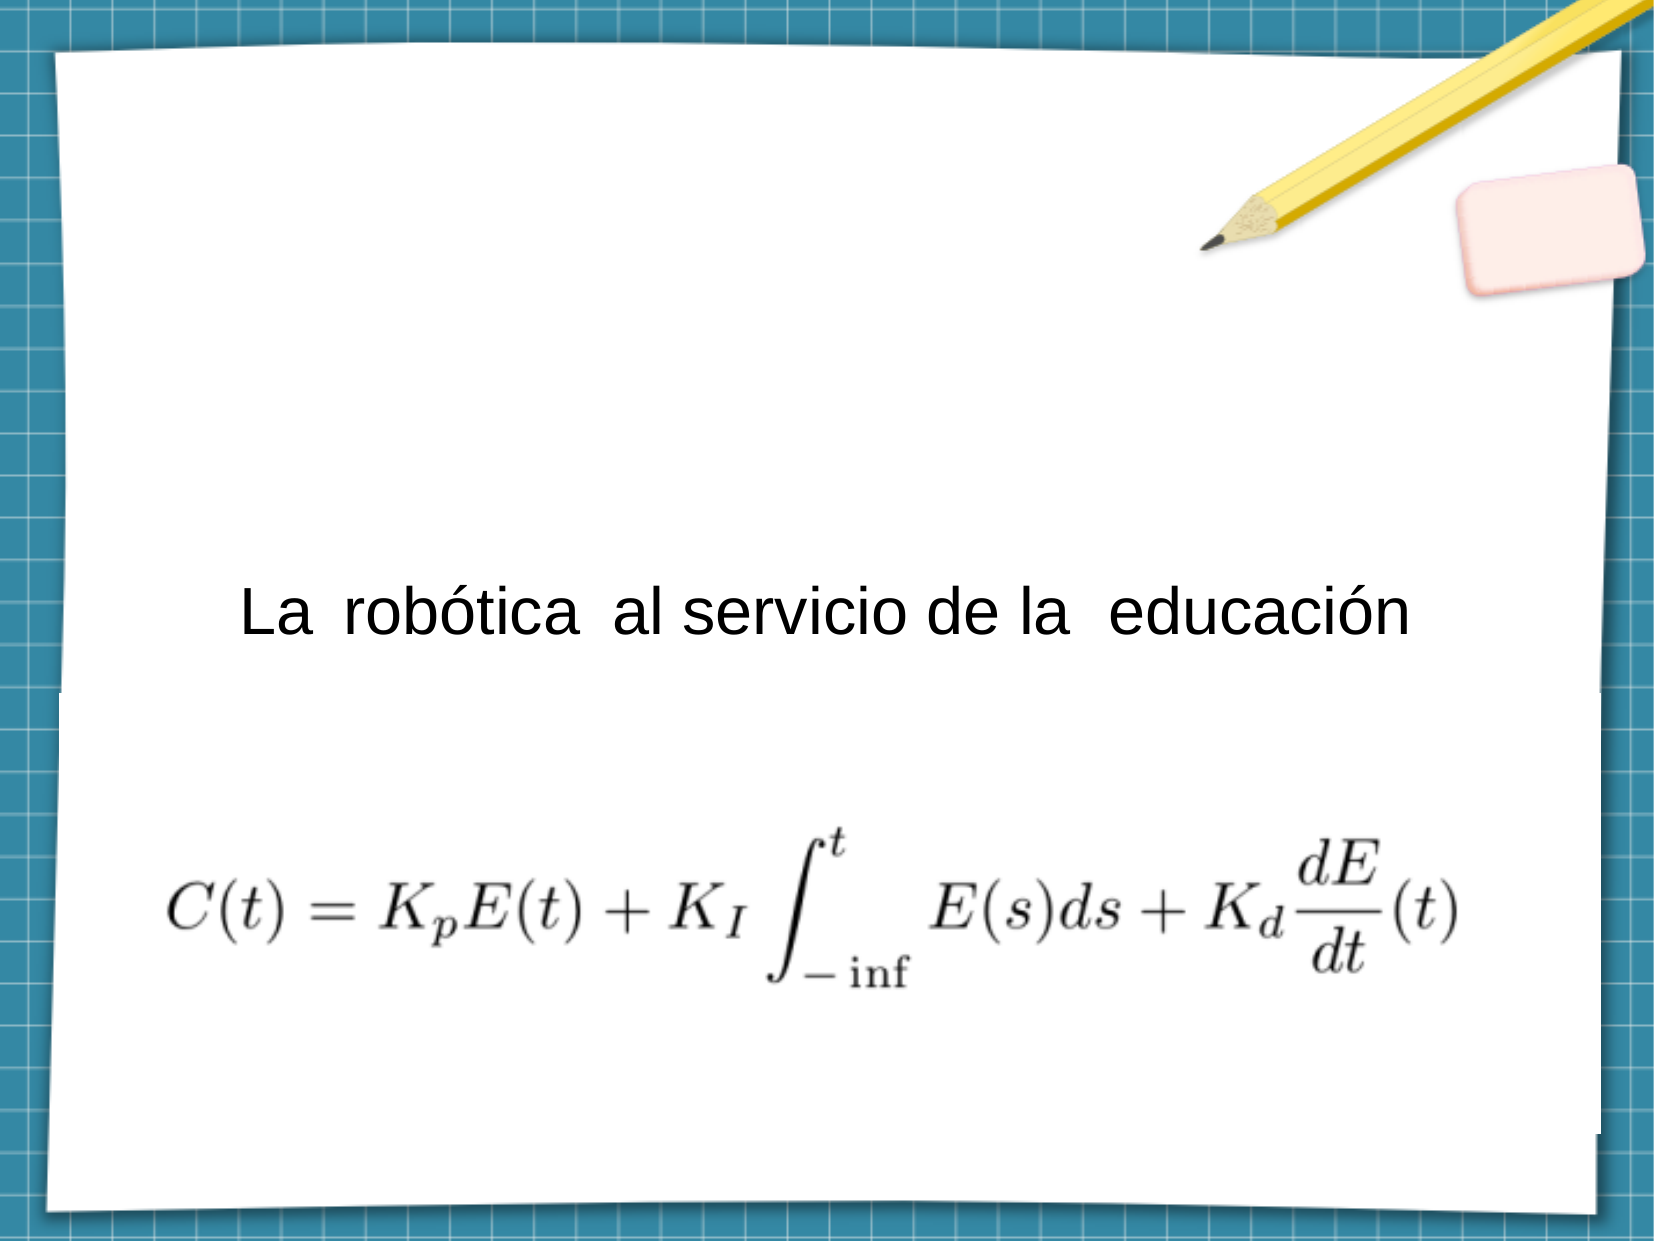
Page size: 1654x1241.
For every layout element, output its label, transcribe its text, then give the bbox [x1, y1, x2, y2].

text_box robótica [328, 566, 578, 650]
text_box La [224, 566, 367, 645]
text_box educación [1074, 566, 1560, 645]
text_box al servicio de la [578, 566, 1205, 686]
picture [0, 0, 1654, 1241]
